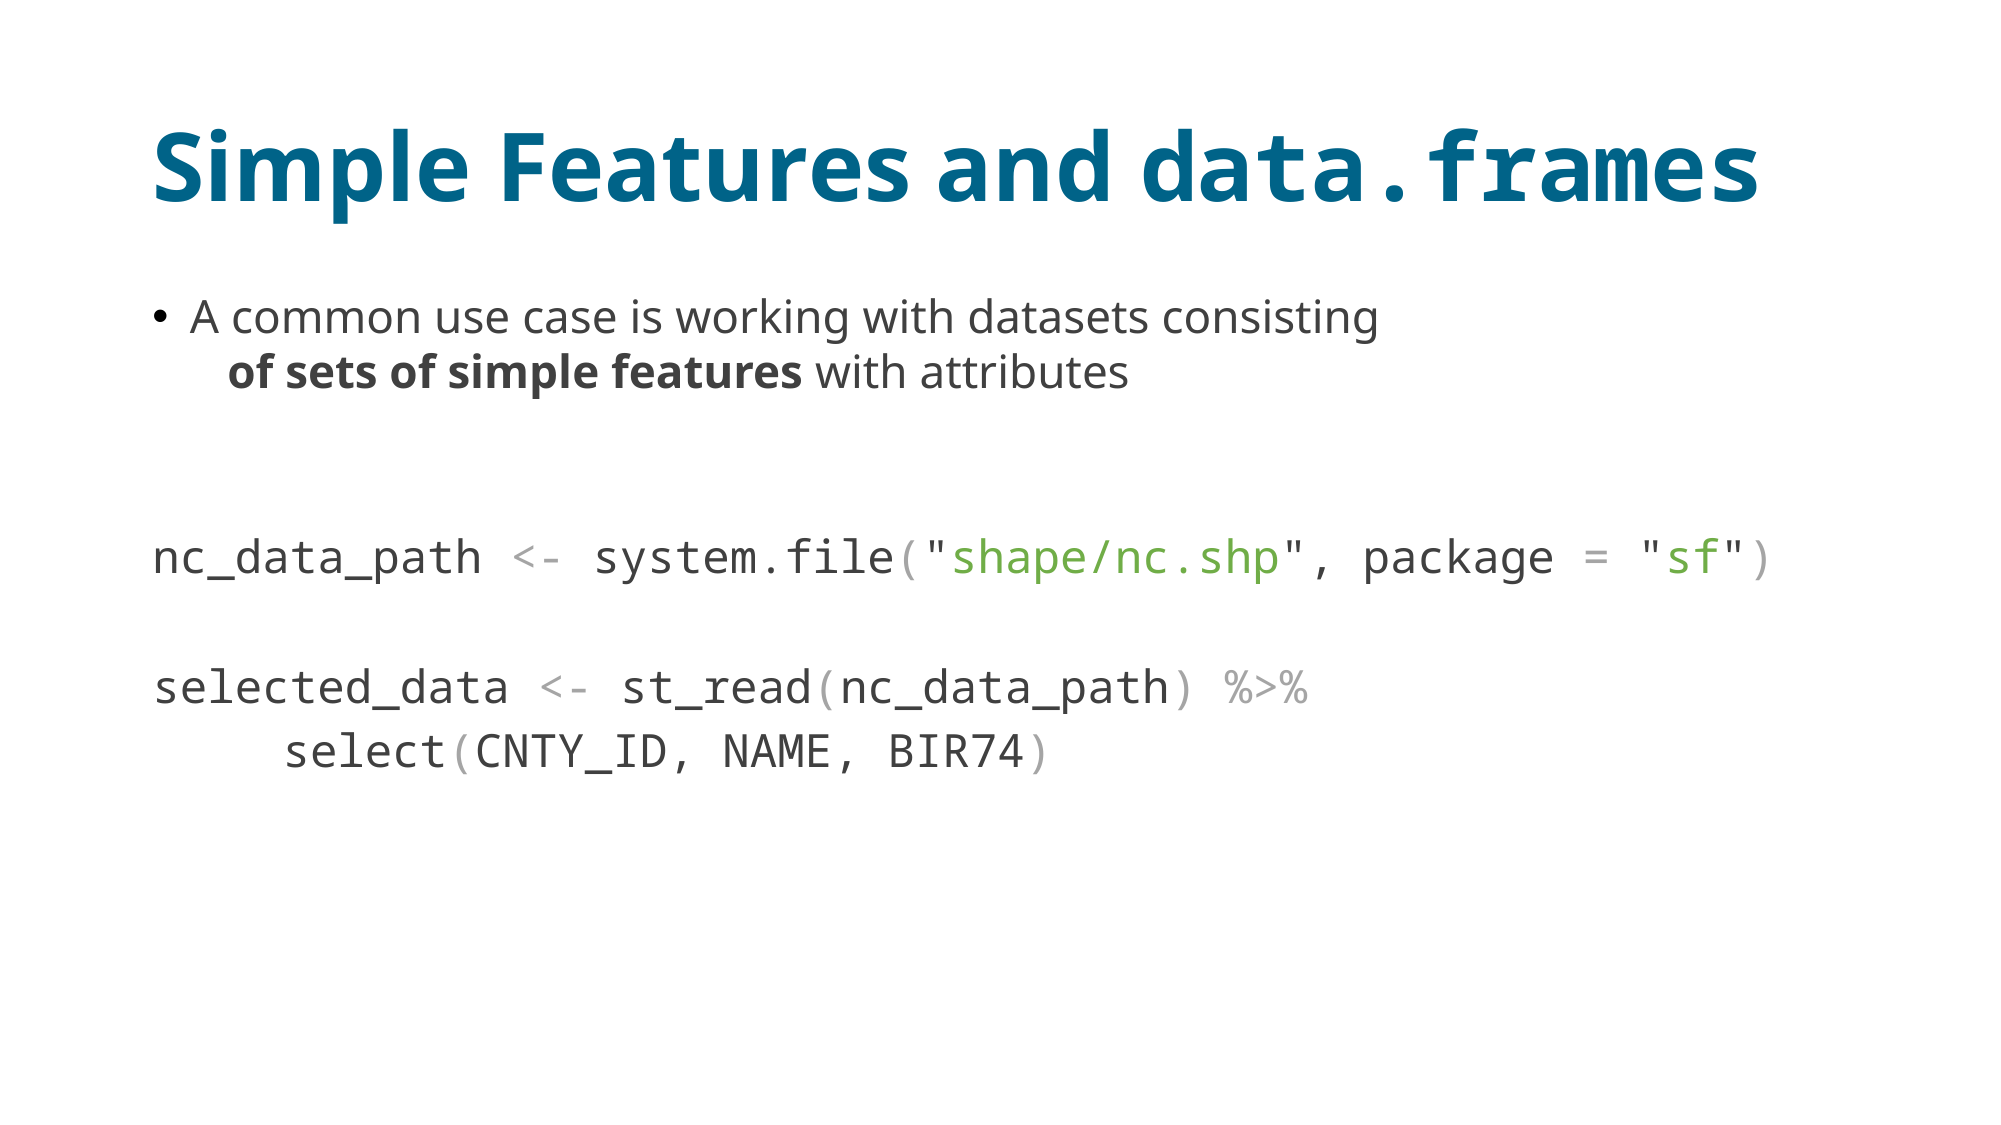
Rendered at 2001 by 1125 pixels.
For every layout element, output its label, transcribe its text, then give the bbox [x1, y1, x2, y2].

list A common use case is working with datasets consisting of sets of simple features with attributes [137, 280, 1863, 461]
title Simple Features and data.frames [137, 50, 1892, 278]
text_box nc_data_path <- system.file("shape/nc.shp", package = "sf") selected_data <- st_read(nc_data_path) %>% select(CNTY_ID, NAME, BIR74) [137, 531, 1863, 860]
